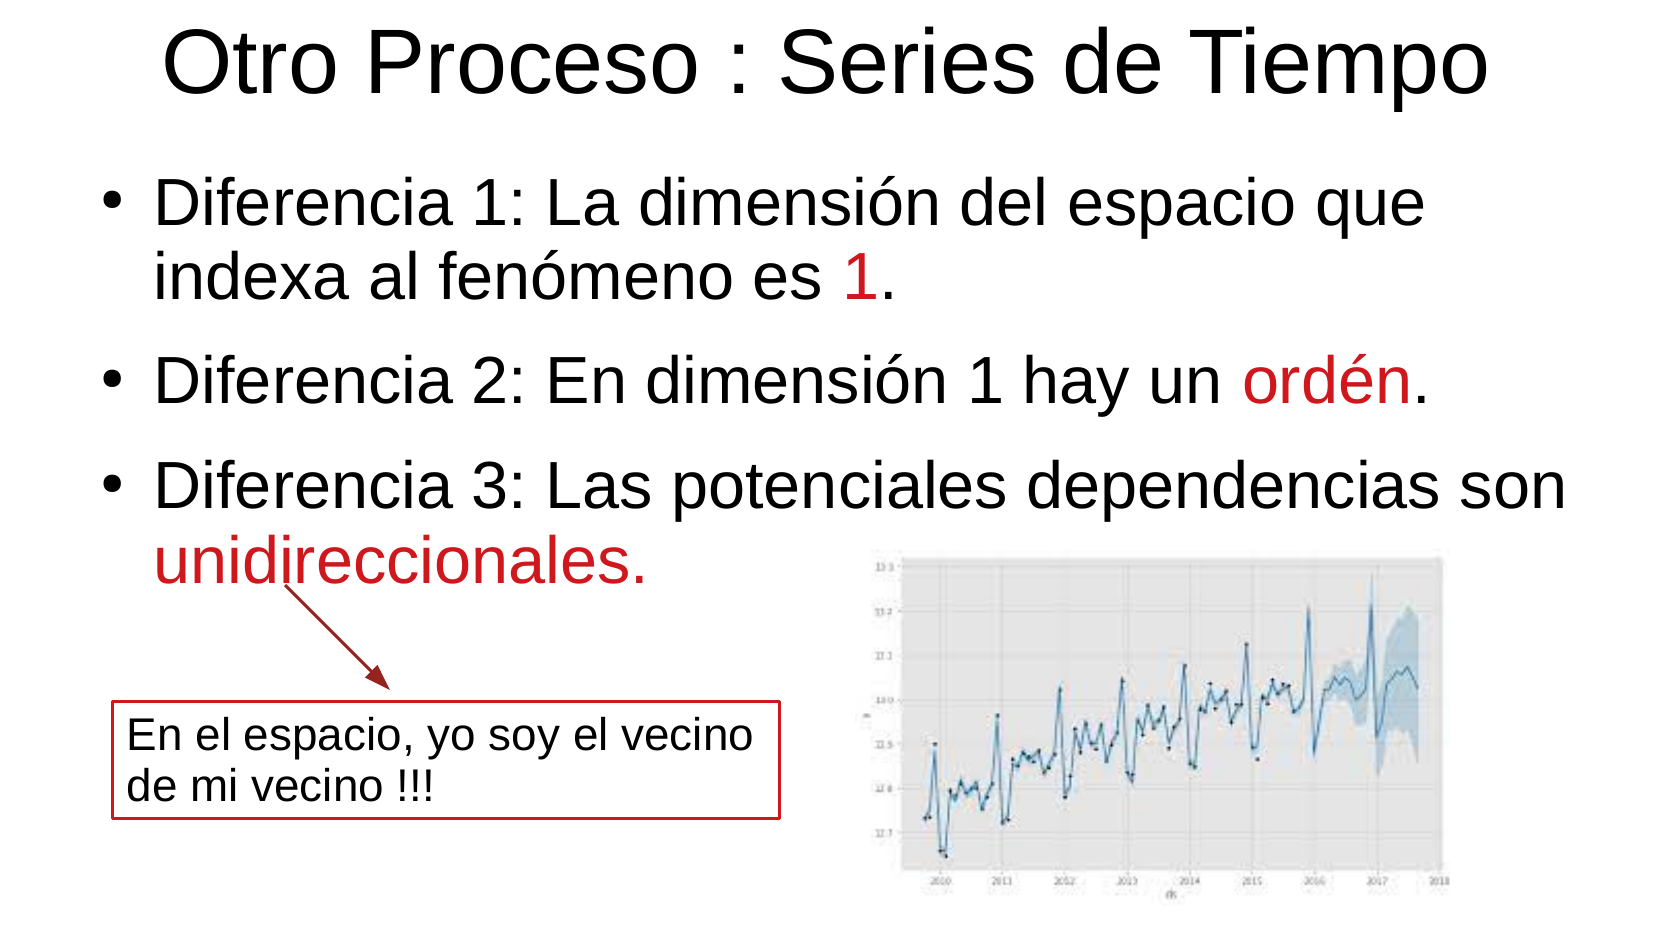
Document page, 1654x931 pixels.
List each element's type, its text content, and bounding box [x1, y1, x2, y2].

list Diferencia 1: La dimensión del espacio que indexa al fenómeno es 1. Diferencia 2: En dimensión 1 hay un ordén. Diferencia 3: Las potenciales dependencias son unidireccionales. [82, 164, 1571, 704]
picture [855, 549, 1456, 906]
title Otro Proceso : Series de Tiempo [82, 0, 1571, 140]
text_box En el espacio, yo soy el vecino de mi vecino !!! [112, 701, 780, 819]
